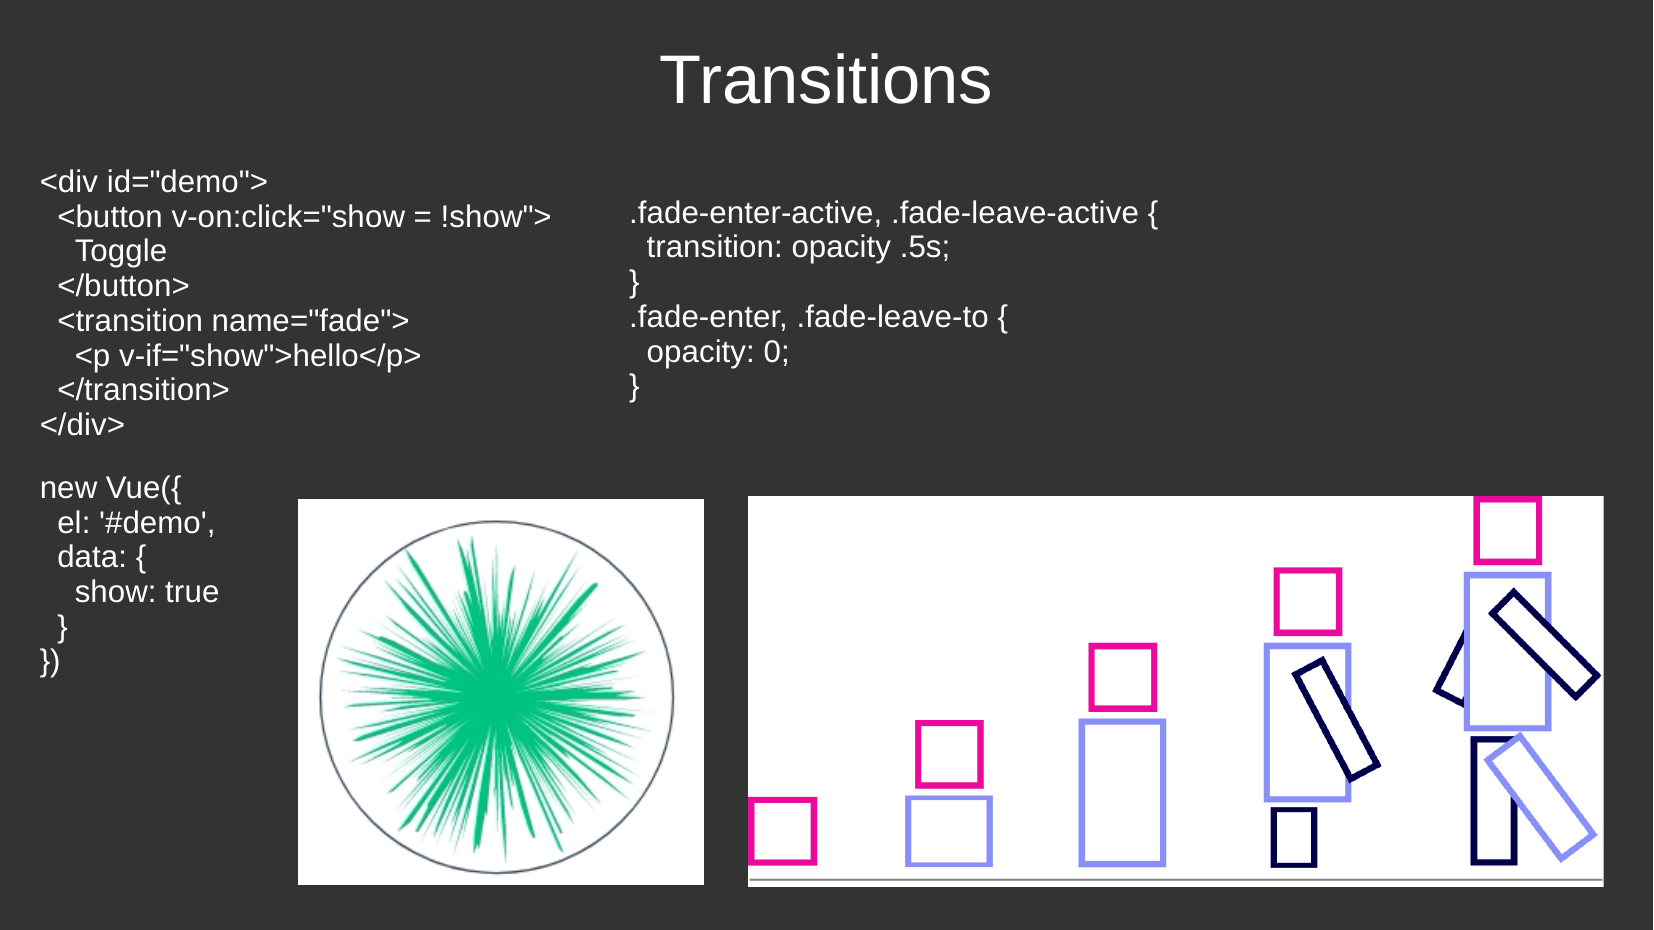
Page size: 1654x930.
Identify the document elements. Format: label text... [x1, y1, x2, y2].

picture [748, 496, 1604, 887]
picture [298, 499, 704, 886]
text_box <div id="demo"> <button v-on:click="show = !show"> Toggle </button> <transition name="fade"> <p v-if="show">hello</p> </transition> </div> new Vue({ el: '#demo', data: { show: true } }) [24, 156, 568, 686]
text_box .fade-enter-active, .fade-leave-active { transition: opacity .5s; } .fade-enter, .fade-leave-to { opacity: 0; } [614, 187, 1175, 411]
title Transitions [82, 1, 1571, 157]
